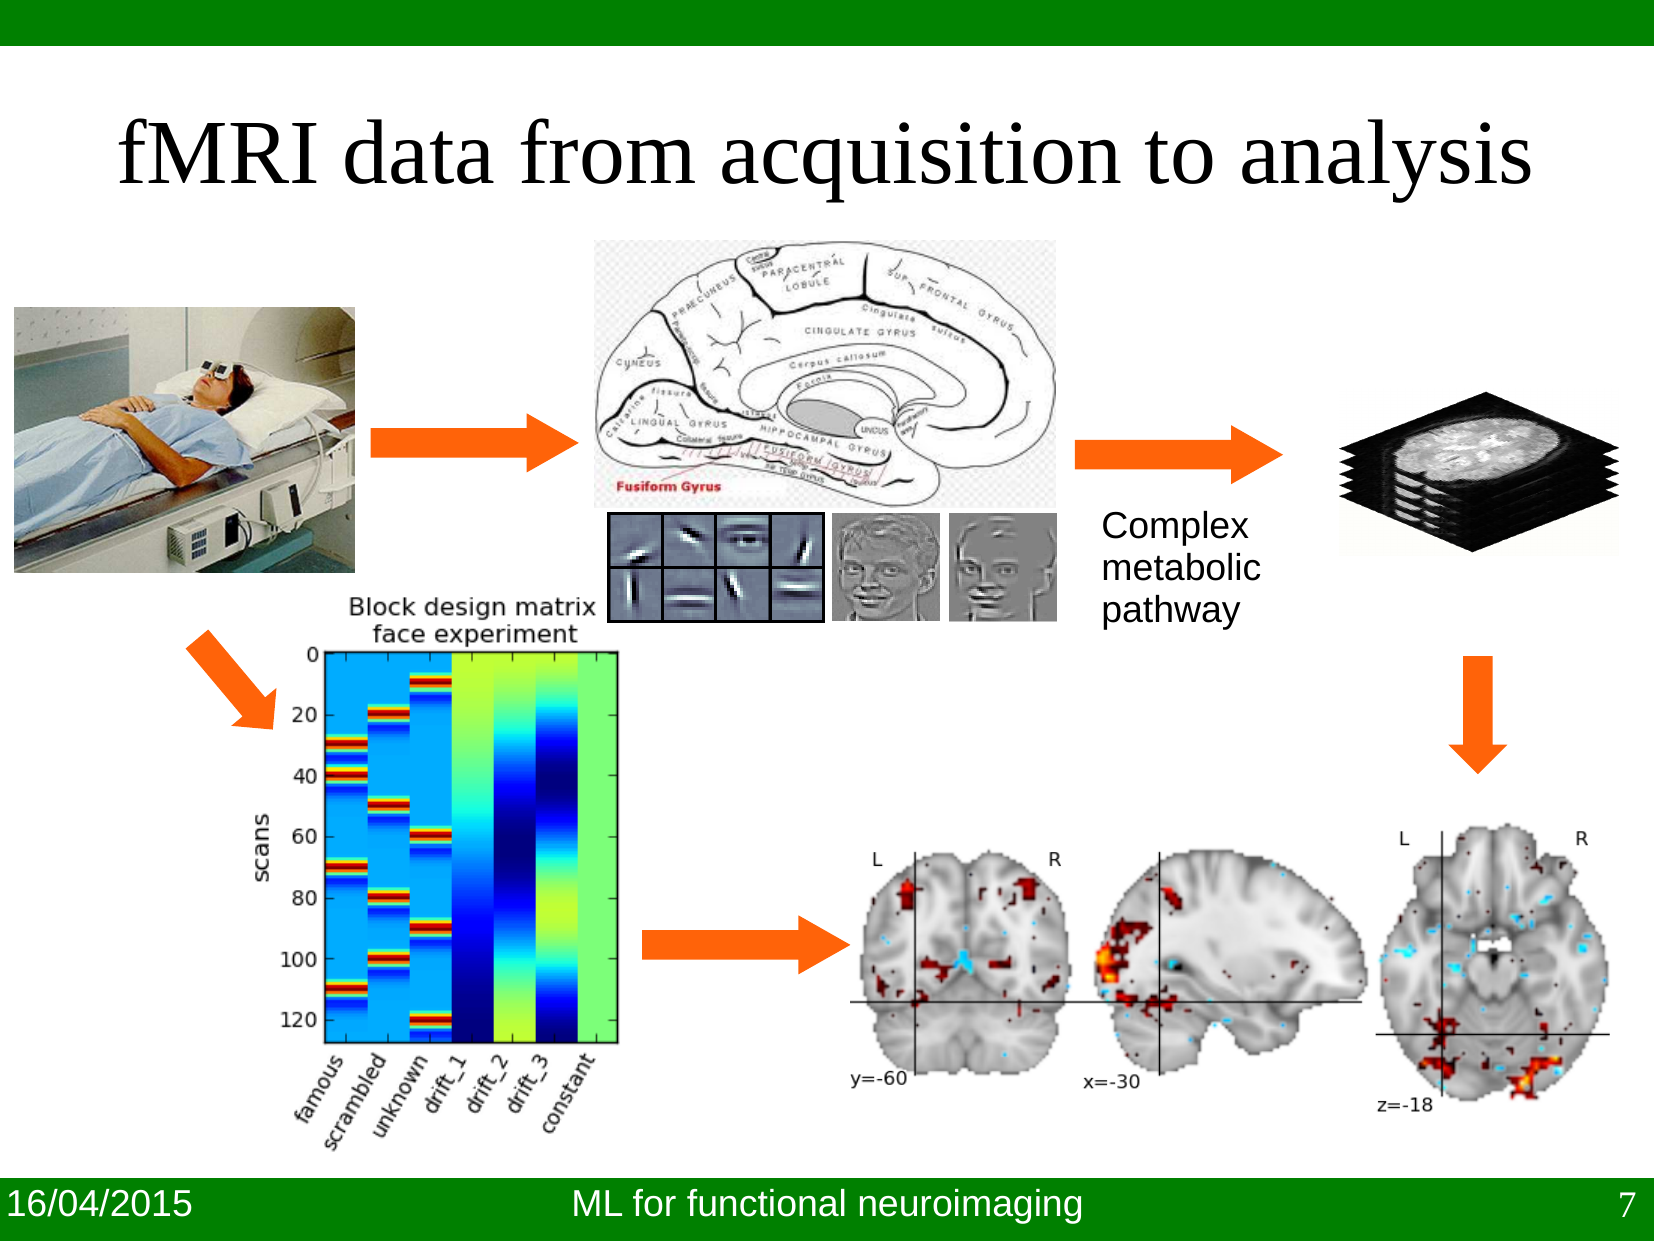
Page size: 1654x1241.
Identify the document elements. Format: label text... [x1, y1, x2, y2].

text_box [185, 629, 277, 730]
text_box [1448, 656, 1508, 775]
text_box [370, 413, 579, 473]
picture [850, 814, 1611, 1115]
picture [1339, 388, 1619, 556]
text_box [1074, 425, 1284, 485]
text_box Complex metabolic pathway [1086, 497, 1300, 638]
title fMRI data from acquisition to analysis [82, 49, 1571, 257]
text_box [642, 915, 851, 975]
picture [14, 240, 1062, 1164]
